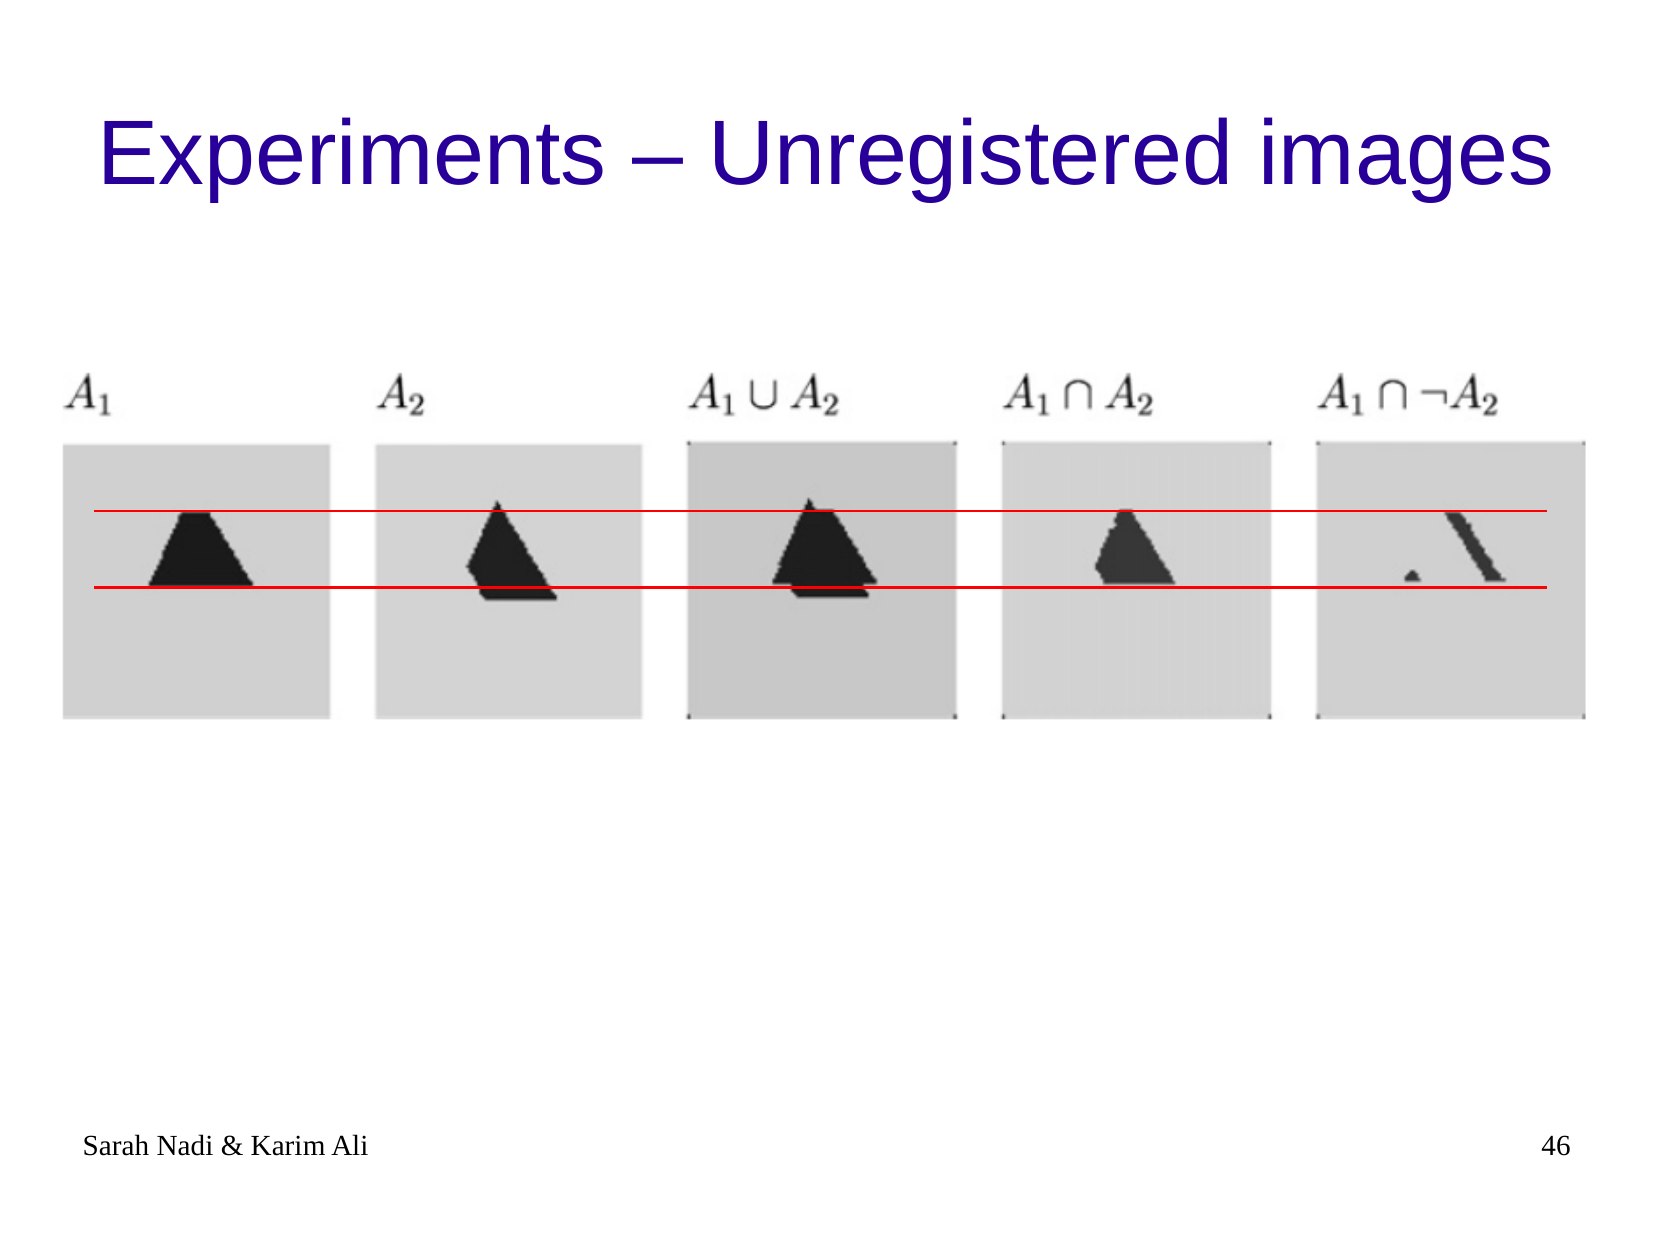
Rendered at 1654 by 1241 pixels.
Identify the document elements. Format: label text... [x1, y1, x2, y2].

title Experiments – Unregistered images [82, 56, 1571, 250]
picture [44, 359, 1607, 743]
